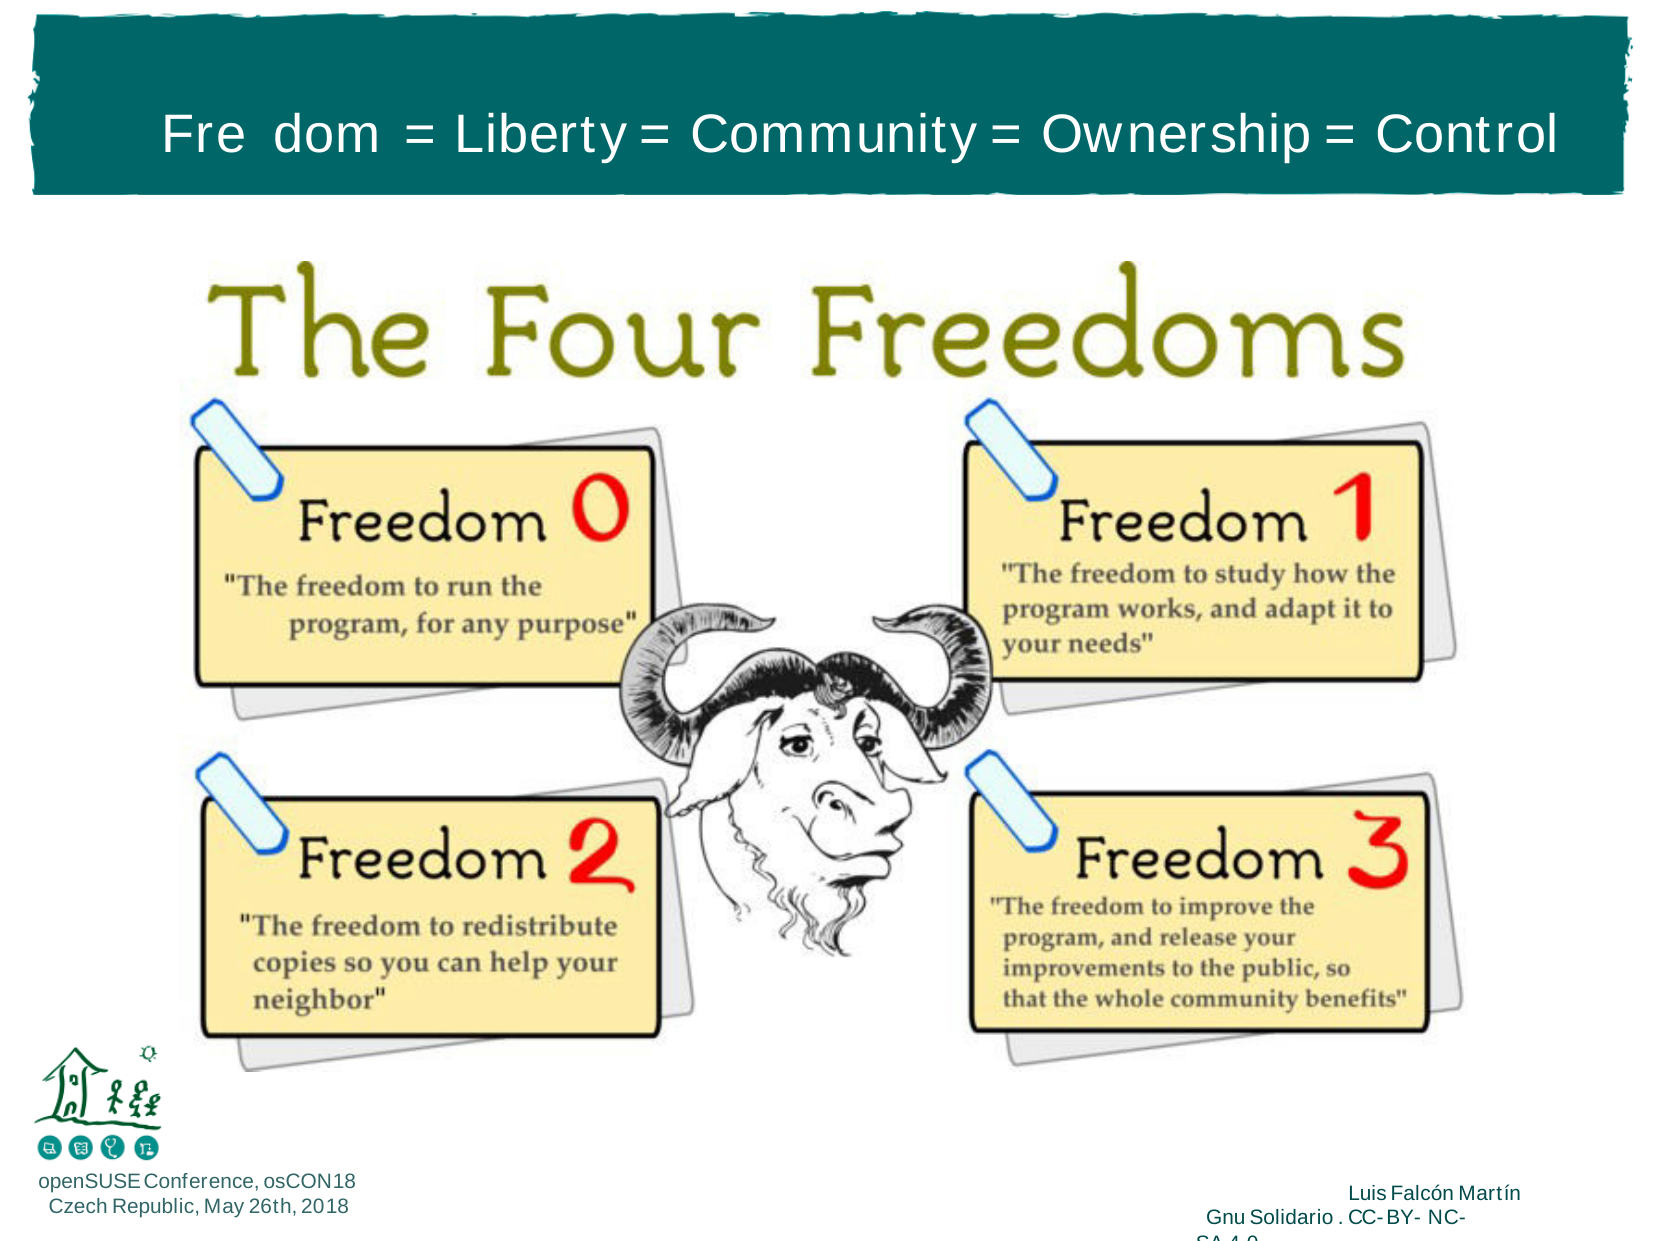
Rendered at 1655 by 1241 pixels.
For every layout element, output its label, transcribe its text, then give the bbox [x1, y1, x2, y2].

title Fredom =Liberty=Community=Ownership=Control [48, 74, 1607, 179]
text_box openSUSEConference,osCON18 CzechRepublic,May26th,2018 [36, 1167, 361, 1218]
text_box LuisFalcónMartín GnuSolidario.CC-BY-NC-SA4.0 [1193, 1179, 1531, 1230]
text_box [180, 262, 1474, 1072]
